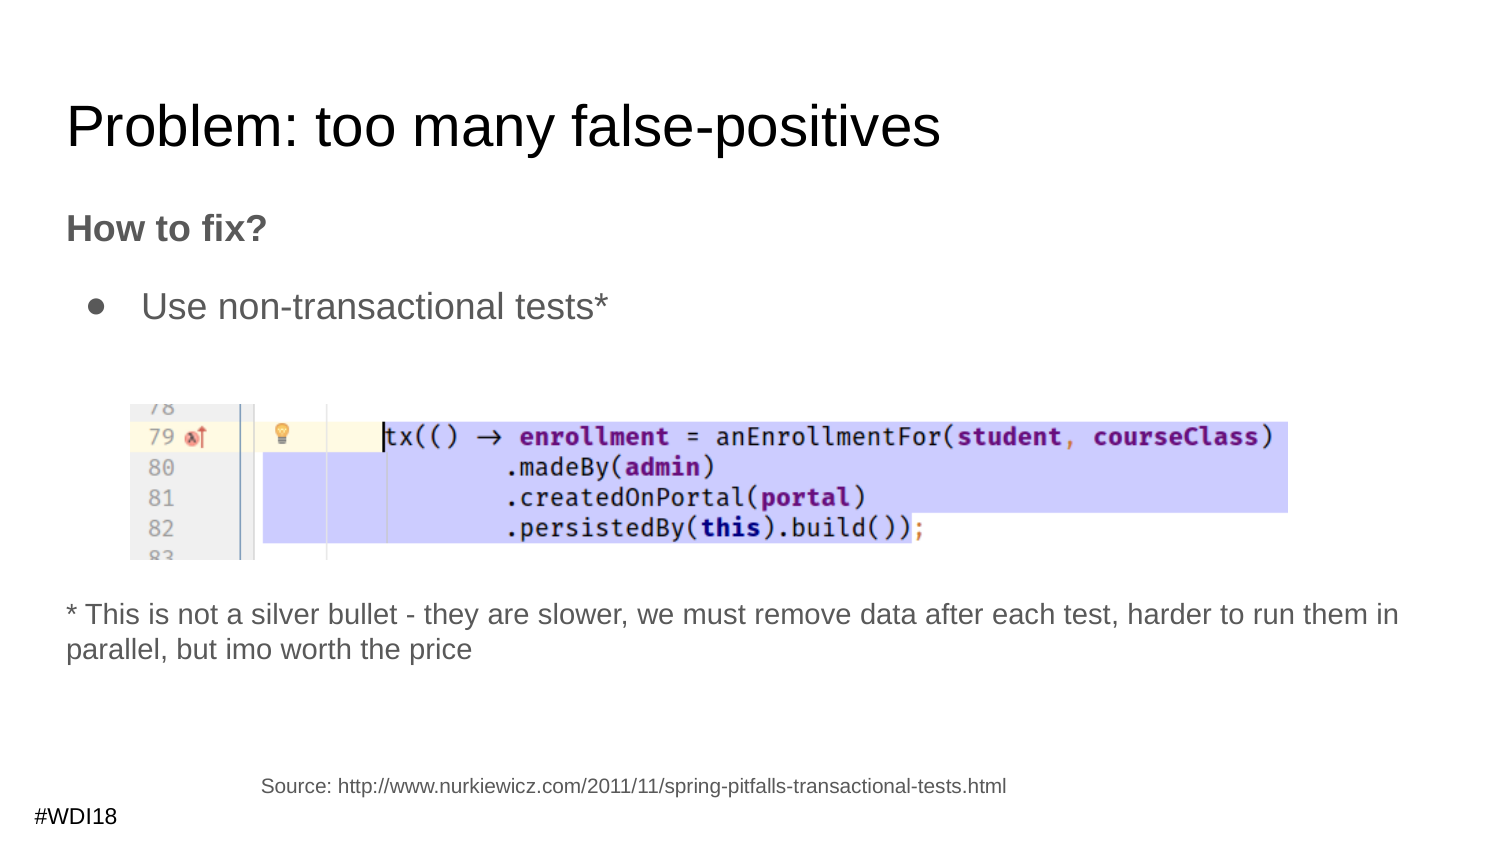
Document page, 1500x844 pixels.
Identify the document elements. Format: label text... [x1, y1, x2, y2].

list How to fix? Use non-transactional tests* * This is not a silver bullet - they are slower, we must remove data after each test, harder to run them in parallel, but imo worth the price [51, 189, 1449, 750]
list Source: http://www.nurkiewicz.com/2011/11/spring-pitfalls-transactional-tests.html [245, 758, 1255, 822]
title Problem: too many false-positives [51, 72, 1449, 167]
picture [130, 404, 1288, 560]
text_box #WDI18 [0, 786, 247, 844]
